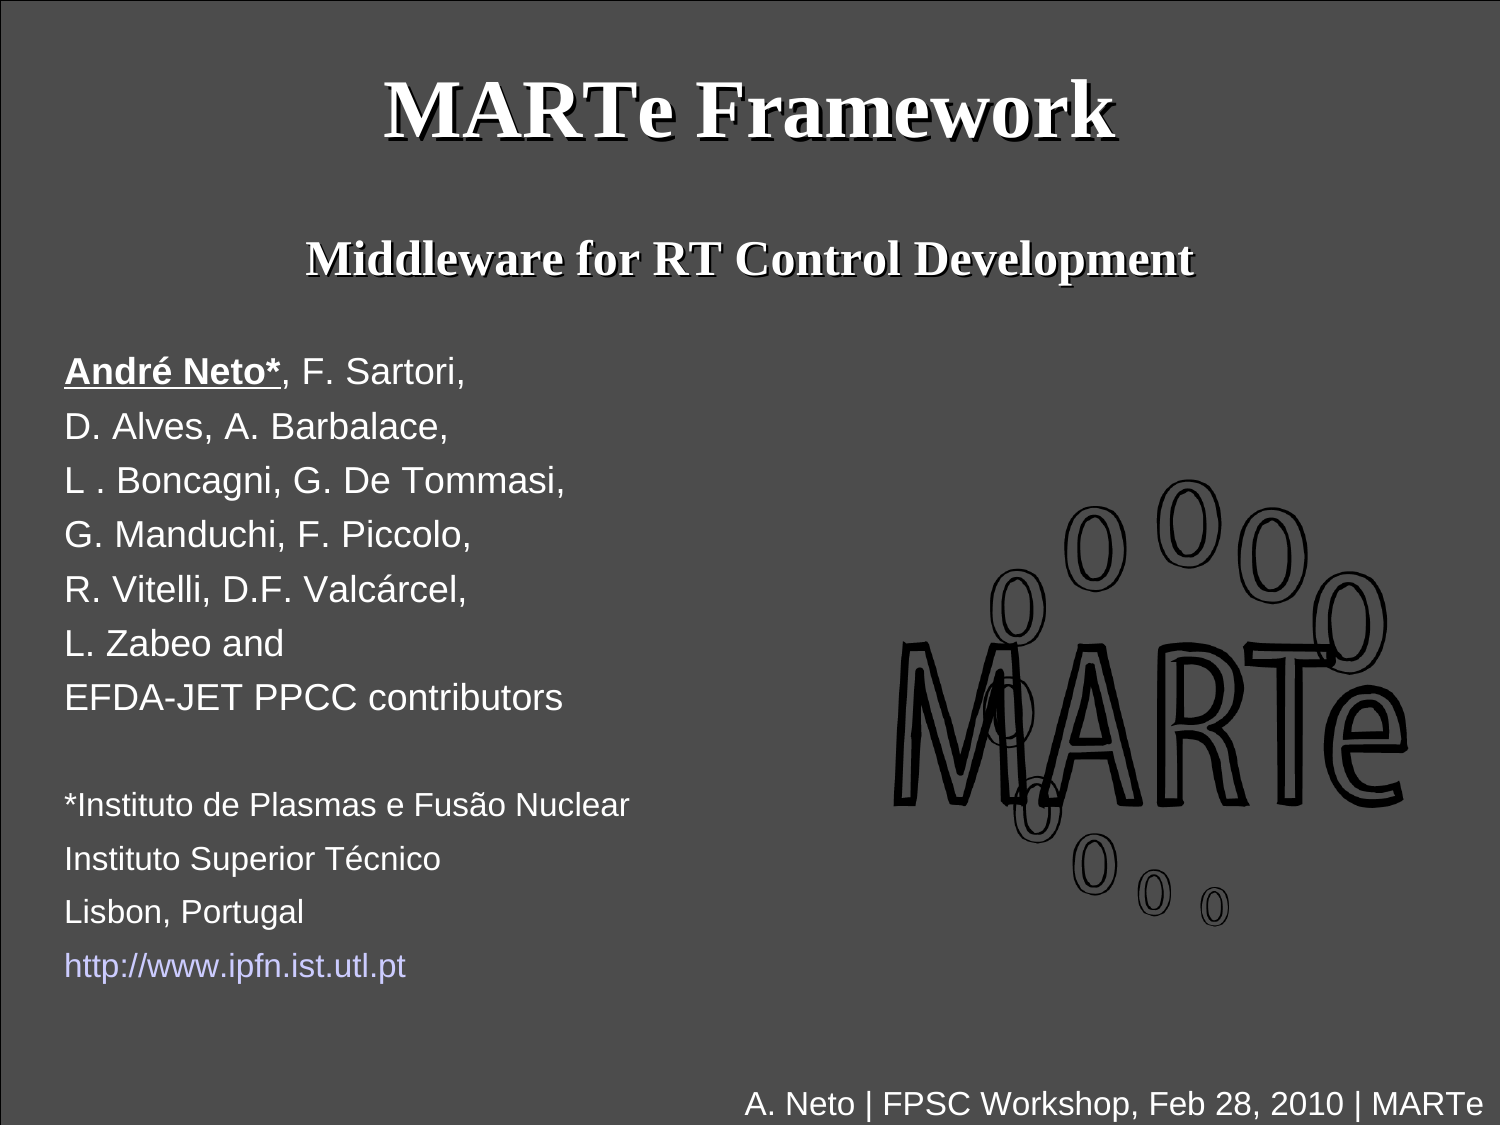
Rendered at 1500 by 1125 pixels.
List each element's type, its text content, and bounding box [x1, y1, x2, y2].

text_box André Neto*, F. Sartori, D. Alves, A. Barbalace, L . Boncagni, G. De Tommasi, G. Manduchi, F. Piccolo, R. Vitelli, D.F. Valcárcel, L. Zabeo and EFDA-JET PPCC contributors *Instituto de Plasmas e Fusão Nuclear Instituto Superior Técnico Lisbon, Portugal http://www.ipfn.ist.utl.pt [49, 341, 676, 1125]
picture [885, 420, 1411, 945]
text_box MARTe Framework Middleware for RT Control Development [0, 51, 1500, 293]
